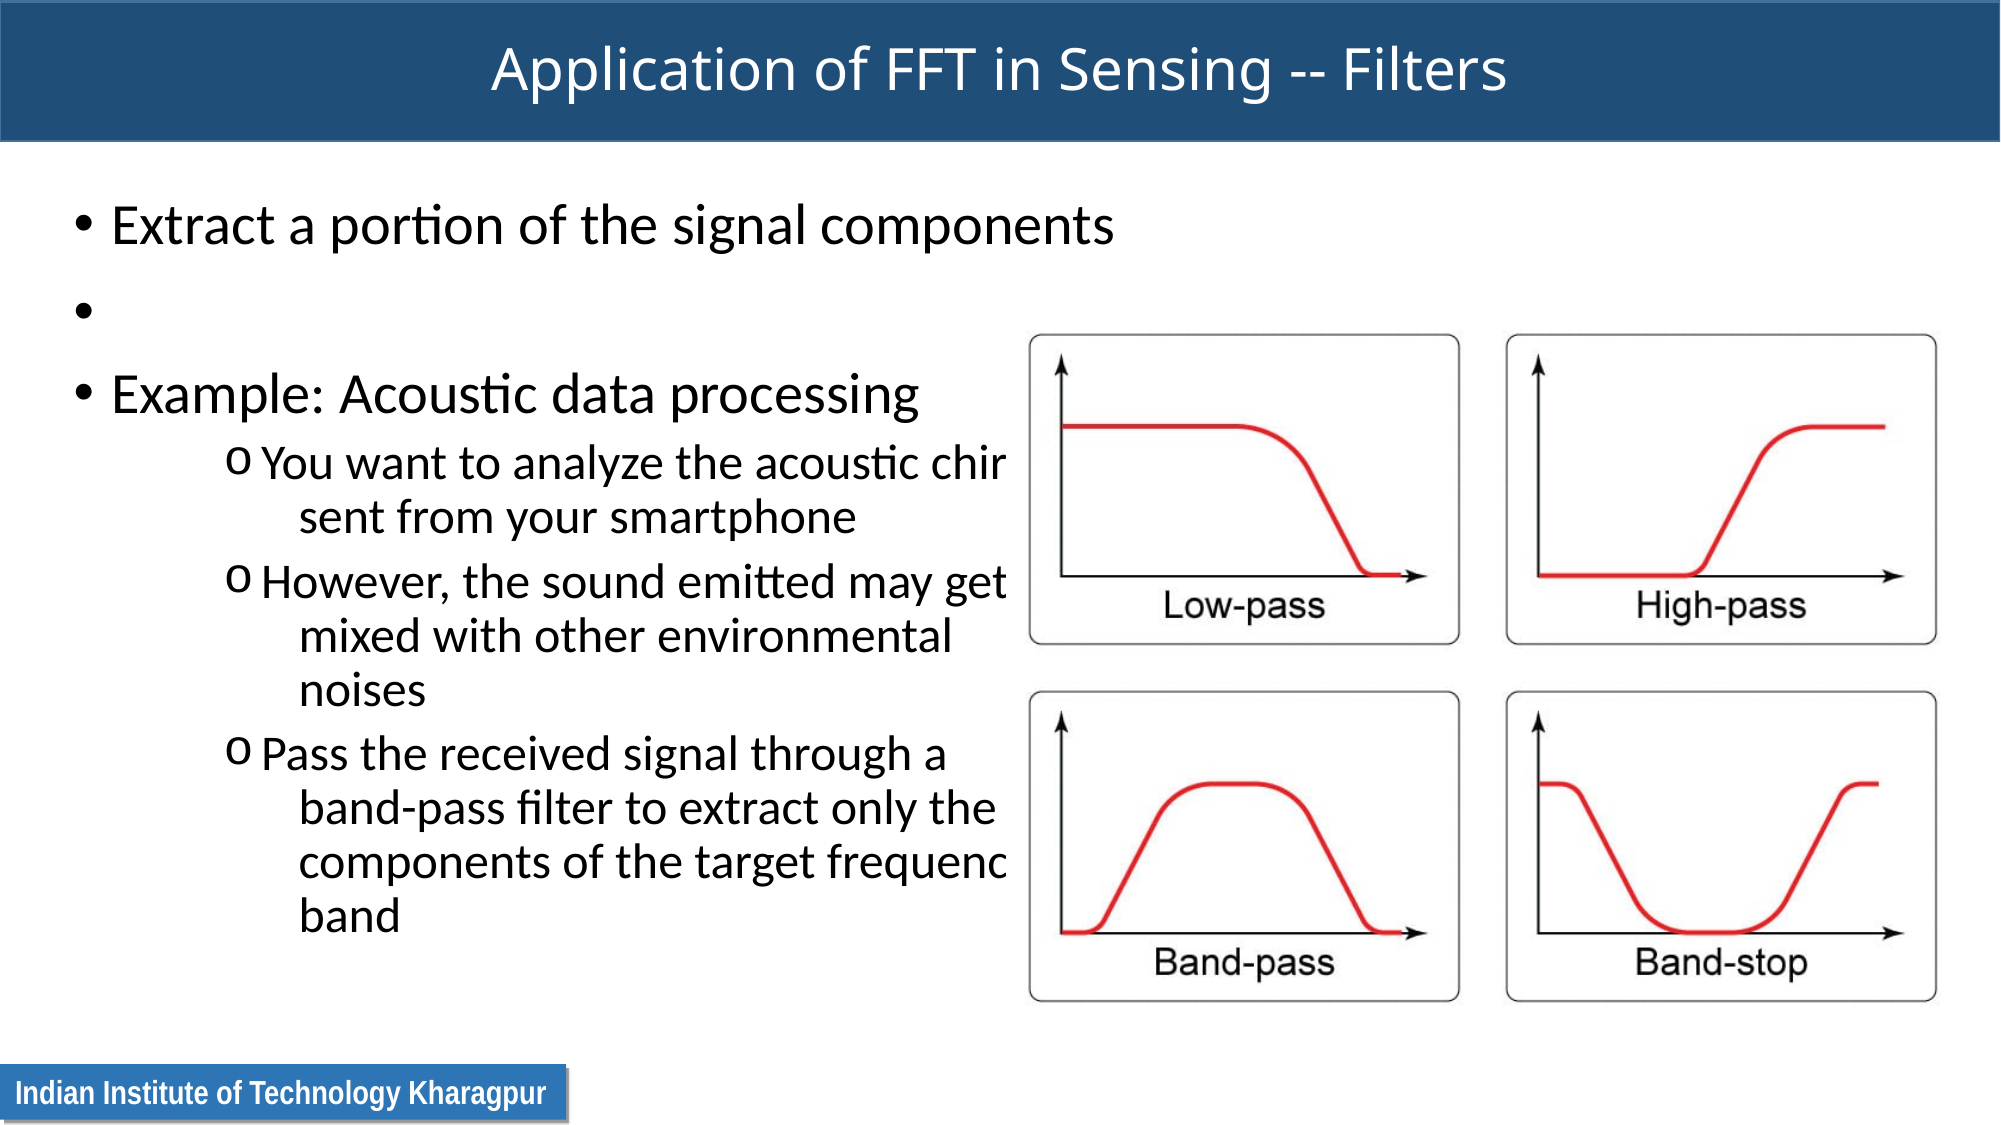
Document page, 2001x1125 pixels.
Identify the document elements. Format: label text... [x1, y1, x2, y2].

title Application of FFT in Sensing -- Filters [0, 1, 2000, 141]
picture [1006, 311, 1960, 1025]
list Extract a portion of the signal components Example: Acoustic data processing You want to analyze the acoustic chirp sent from your smartphone However, the sound emitted may get mixed with other environmental noises Pass the received signal through a band-pass filter to extract only the components of the target frequency band [58, 186, 1954, 1065]
